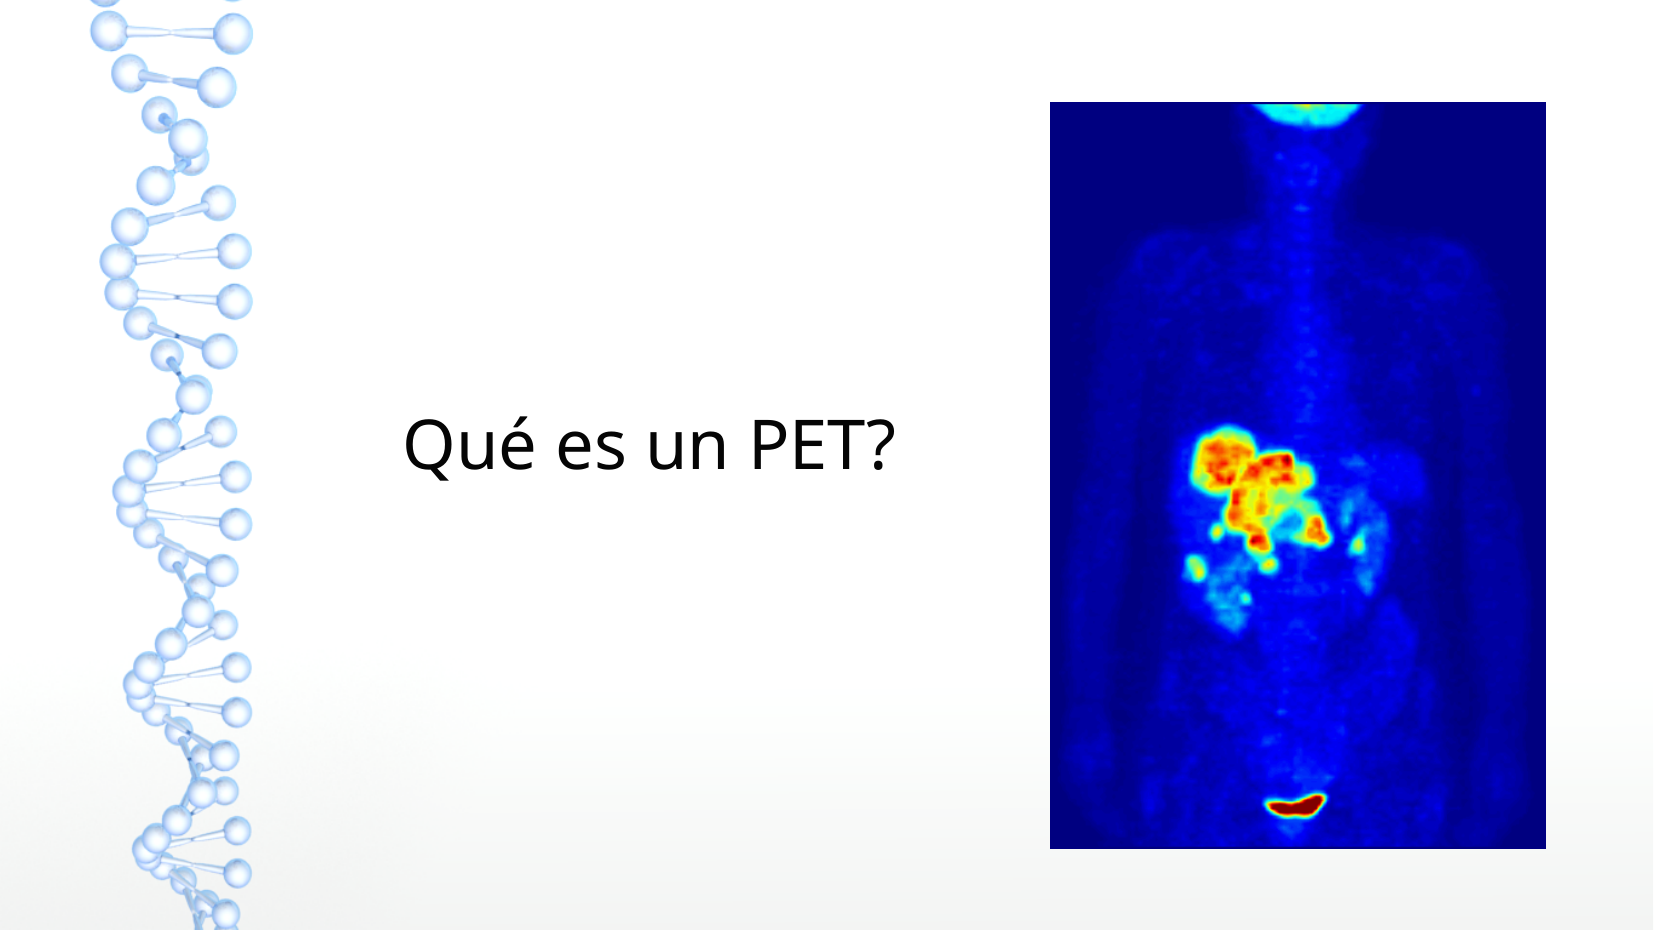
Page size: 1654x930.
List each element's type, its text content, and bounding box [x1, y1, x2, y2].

picture [0, 0, 1654, 930]
title Qué es un PET? [0, 365, 1050, 520]
